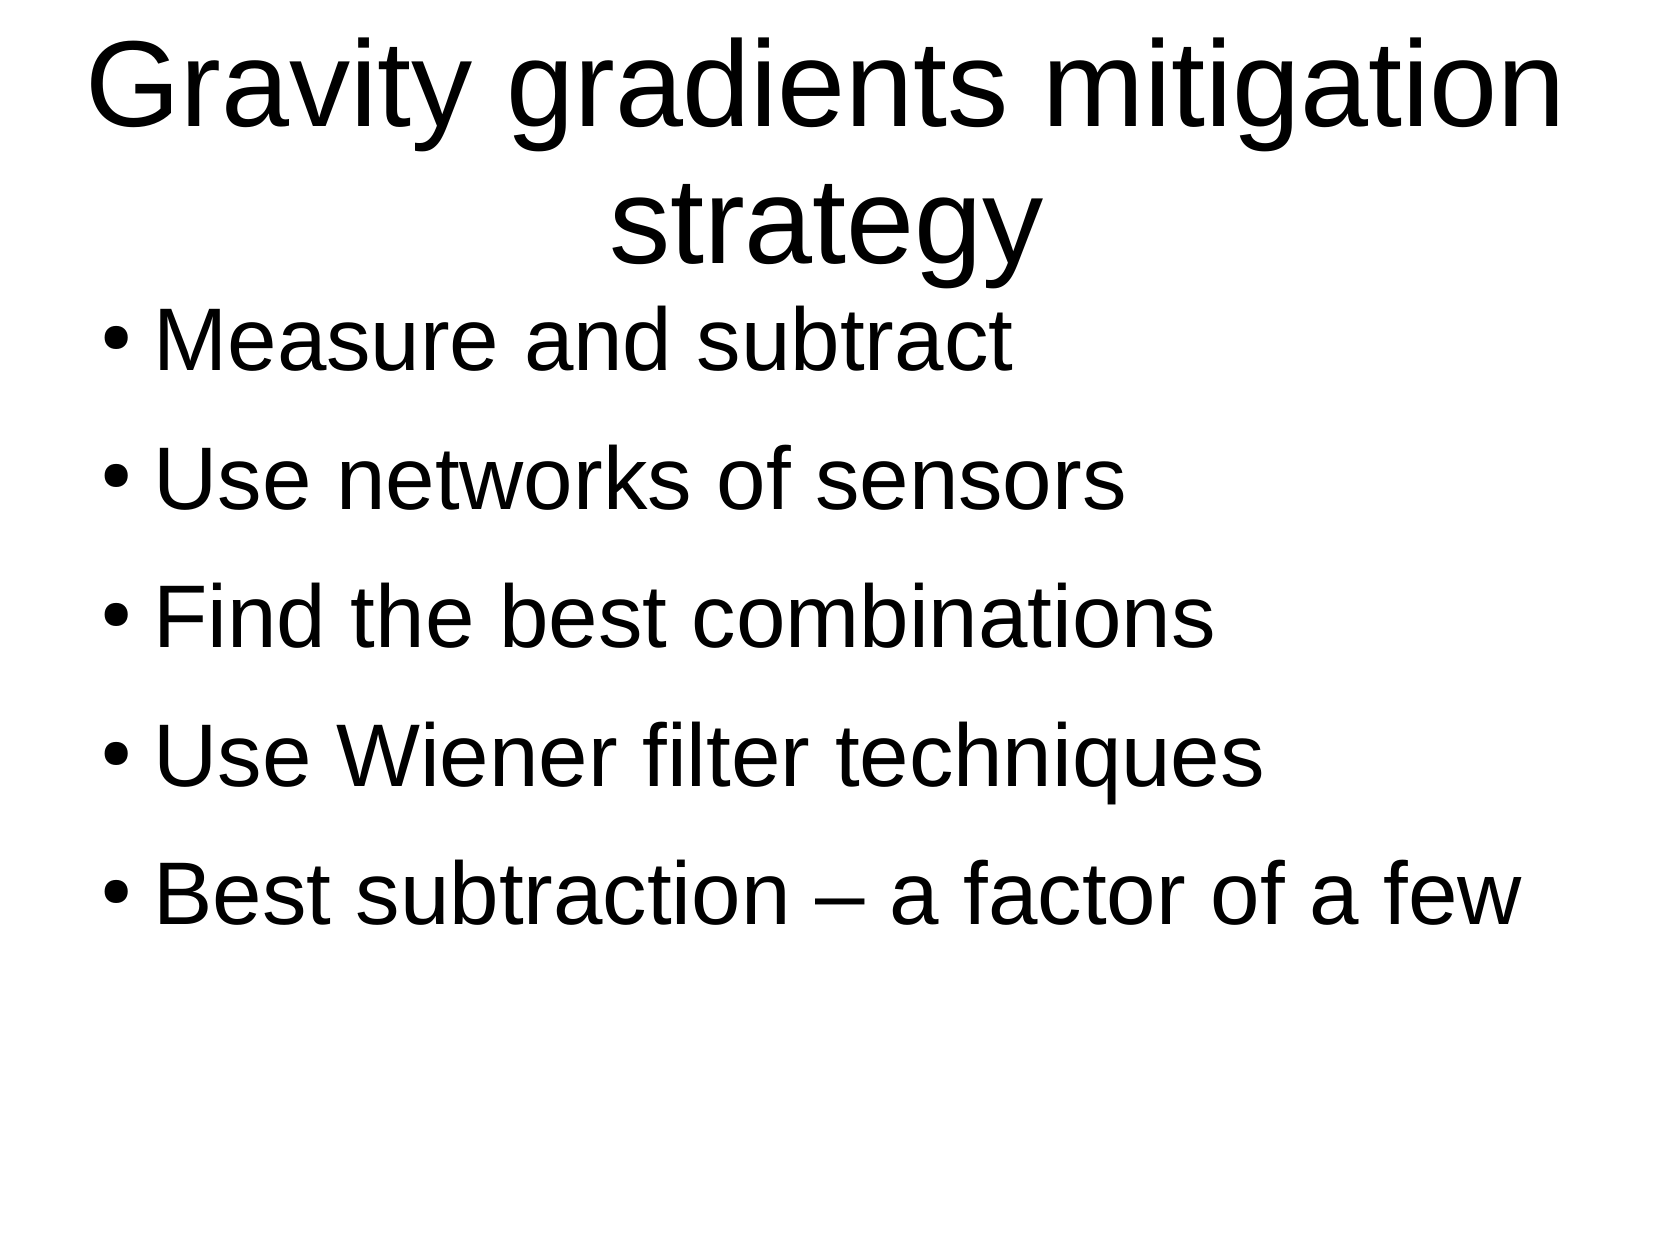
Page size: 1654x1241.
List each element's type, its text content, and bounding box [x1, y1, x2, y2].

title Gravity gradients mitigation strategy [82, 16, 1571, 290]
list Measure and subtract Use networks of sensors Find the best combinations Use Wiener filter techniques Best subtraction – a factor of a few [82, 290, 1571, 1010]
